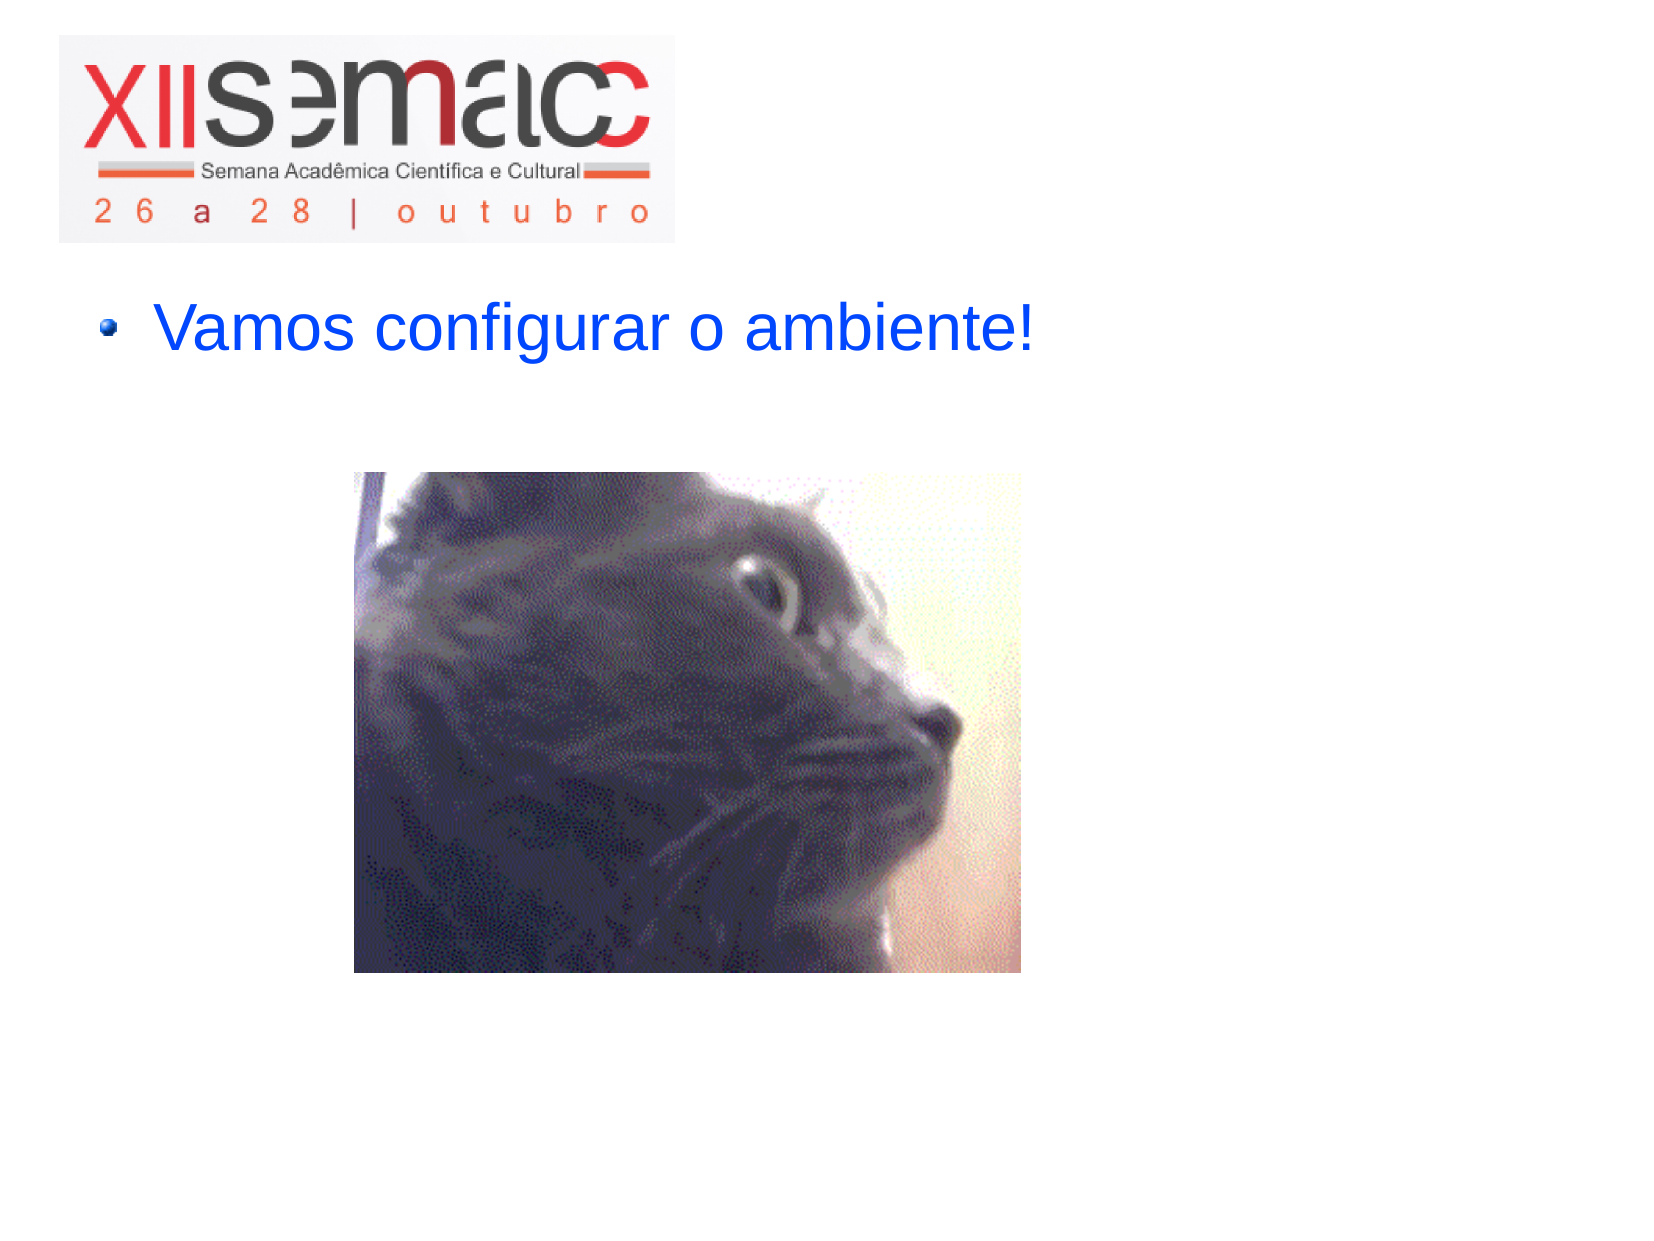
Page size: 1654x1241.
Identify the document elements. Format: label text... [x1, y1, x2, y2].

picture [59, 35, 675, 243]
picture [354, 472, 1021, 973]
list Vamos configurar o ambiente! [82, 290, 1571, 1109]
